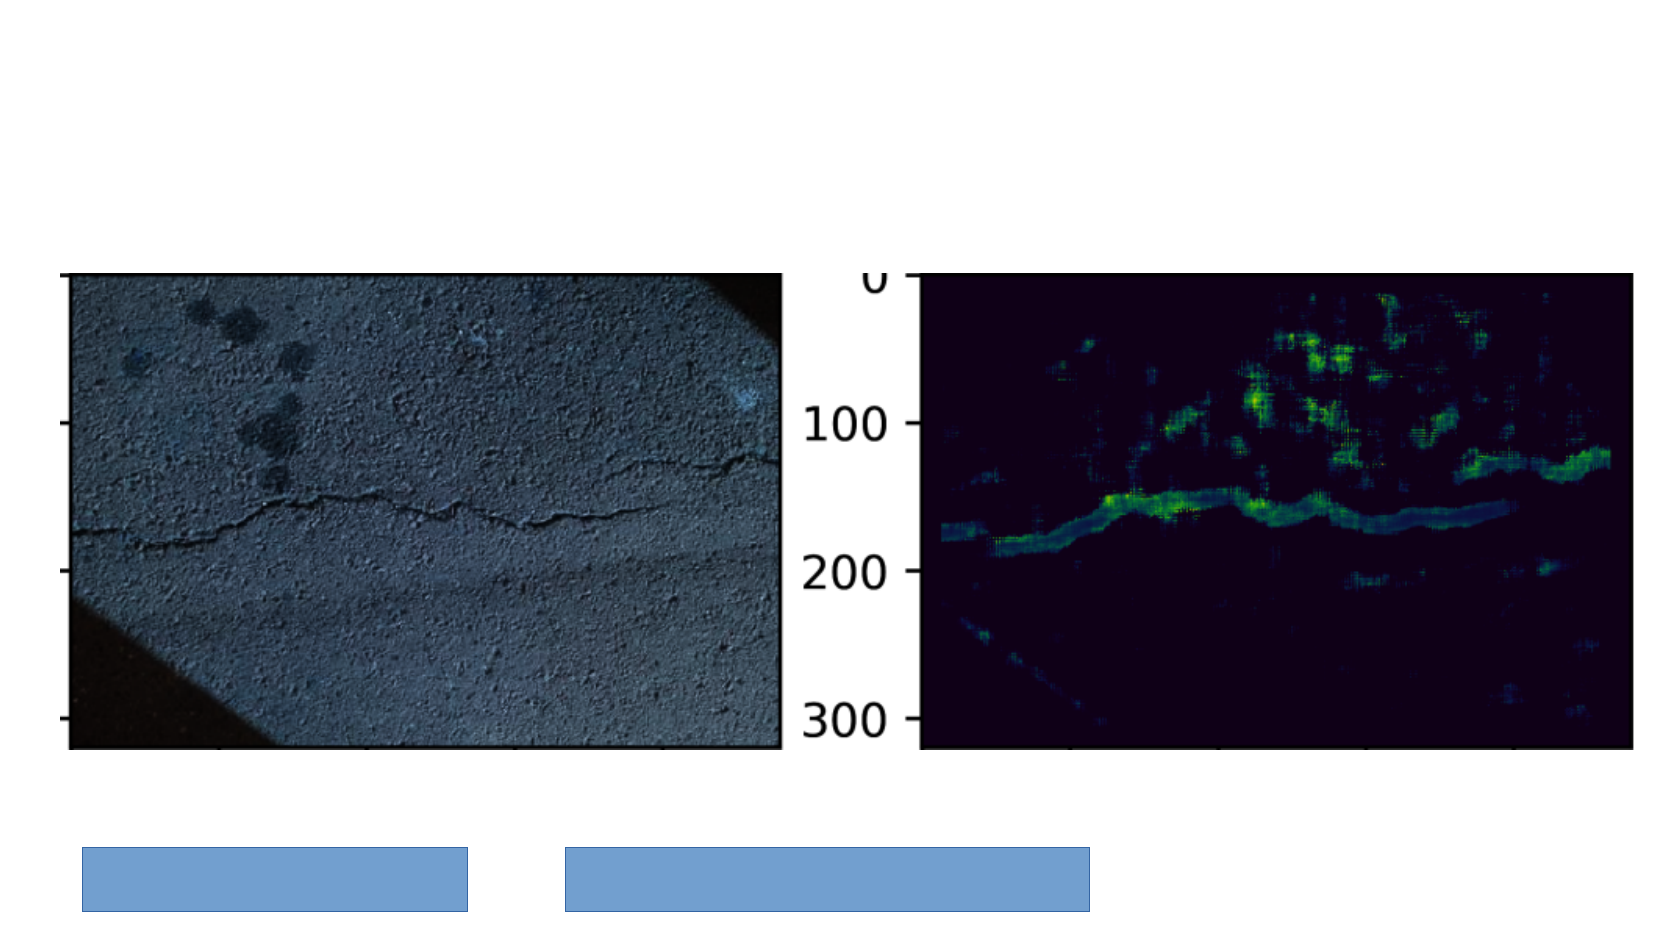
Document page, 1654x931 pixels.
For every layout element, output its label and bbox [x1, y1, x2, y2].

picture [60, 273, 1643, 751]
